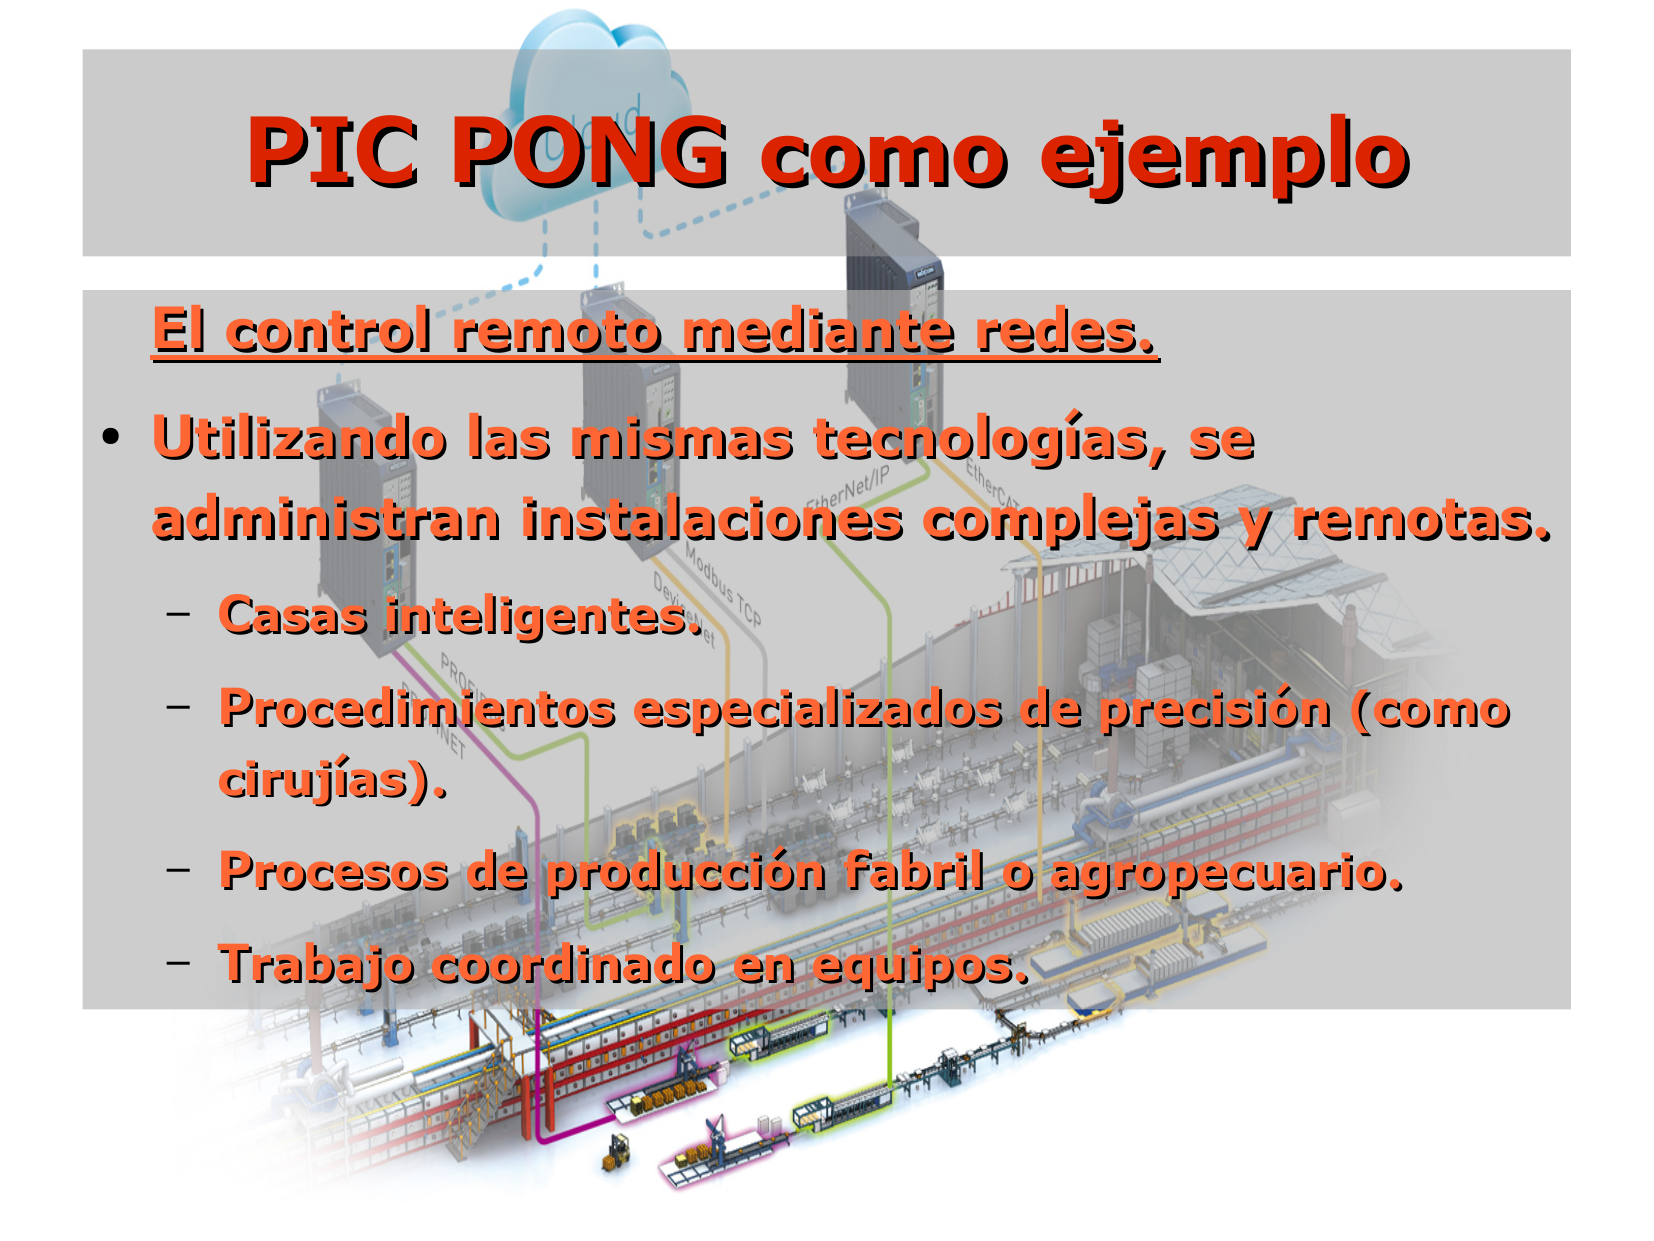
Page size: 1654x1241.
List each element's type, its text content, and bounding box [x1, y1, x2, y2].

list El control remoto mediante redes. Utilizando las mismas tecnologías, se administran instalaciones complejas y remotas. Casas inteligentes. Procedimientos especializados de precisión (como cirujías). Procesos de producción fabril o agropecuario. Trabajo coordinado en equipos. [82, 290, 1571, 1010]
title PIC PONG como ejemplo [82, 49, 1571, 257]
picture [0, 0, 1654, 1241]
